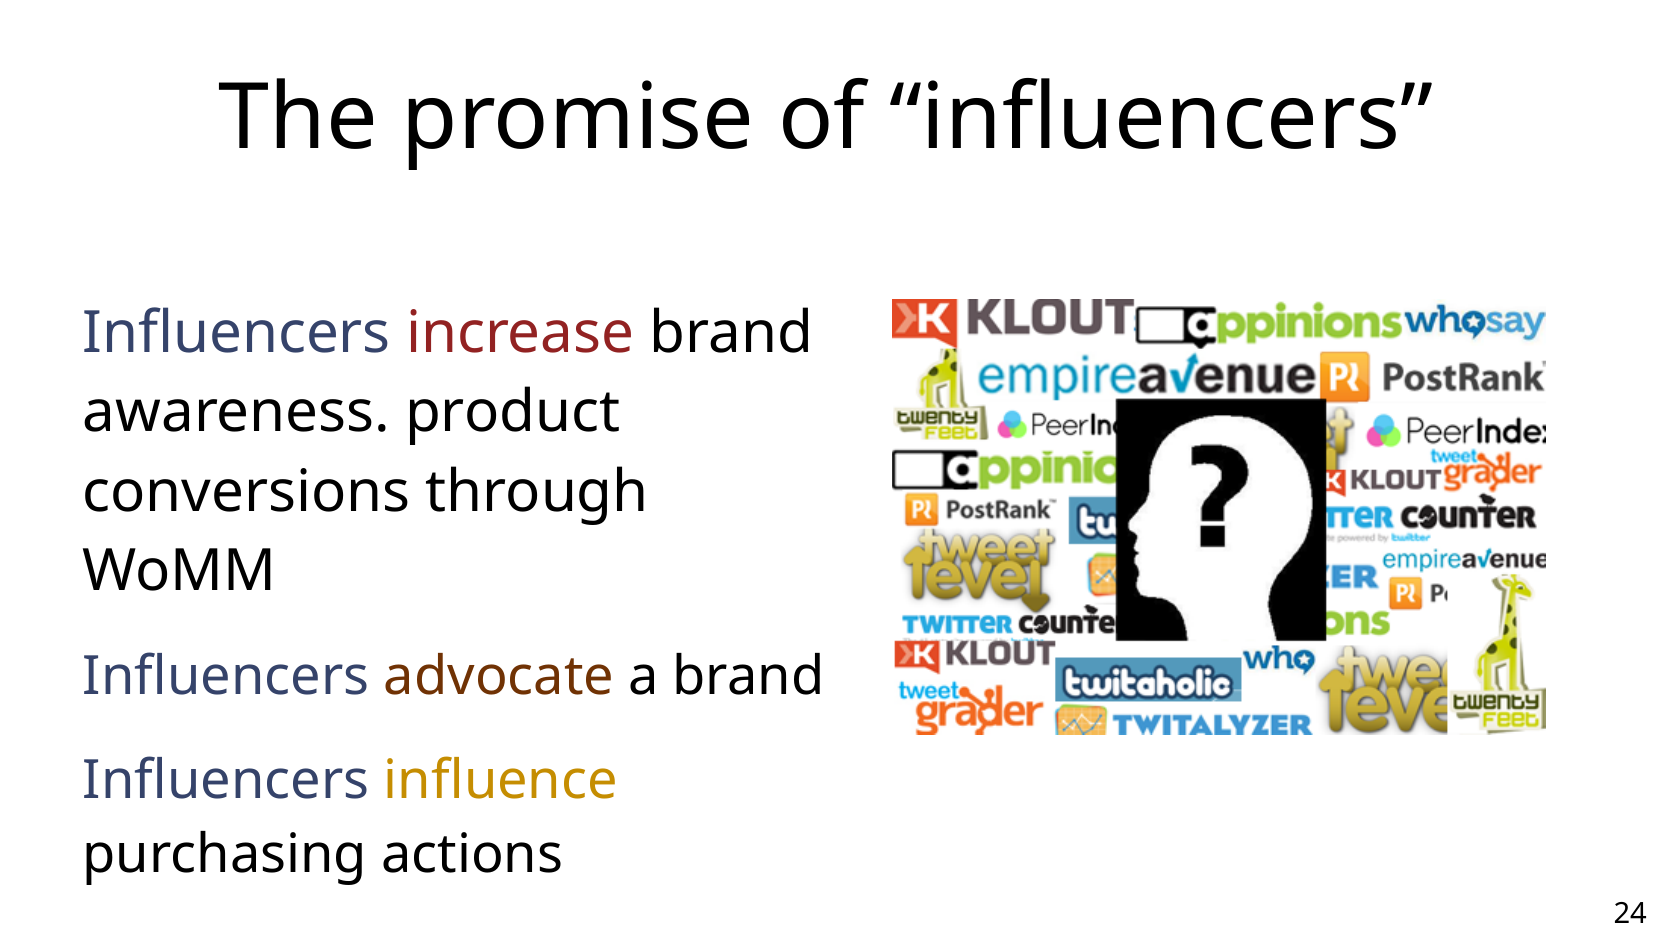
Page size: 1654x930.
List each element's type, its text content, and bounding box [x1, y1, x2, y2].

title The promise of “influencers” [82, 1, 1571, 225]
list Influencers increase brand awareness. product conversions through WoMM Influencers advocate a brand Influencers influence purchasing actions [82, 290, 826, 930]
picture [892, 299, 1546, 736]
